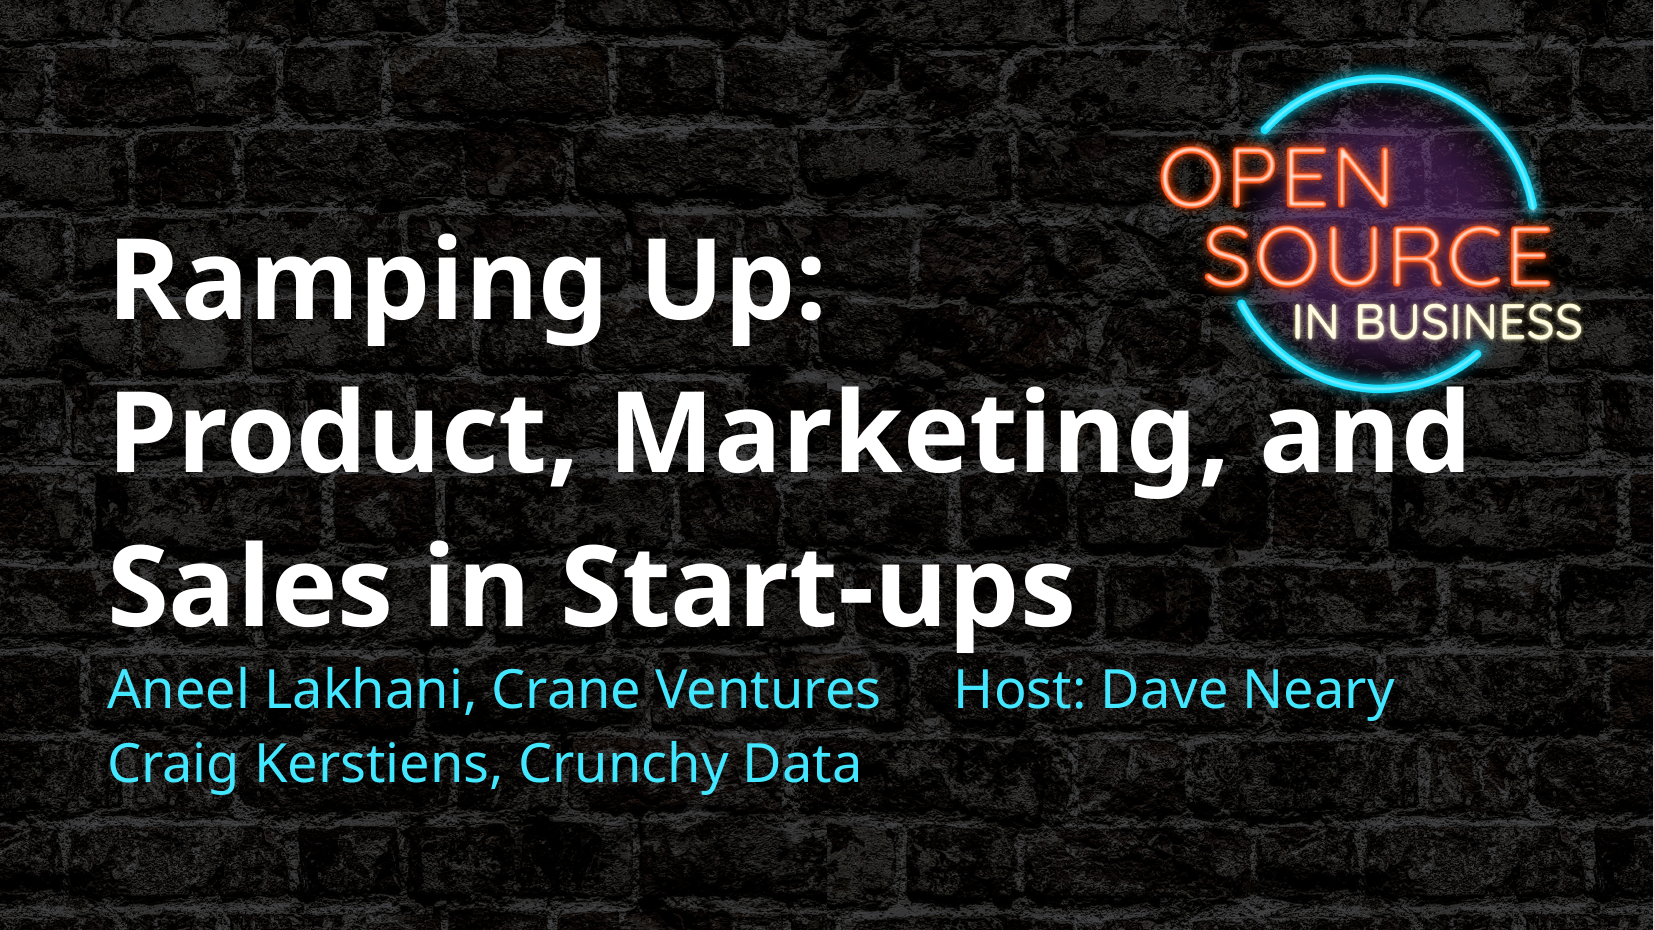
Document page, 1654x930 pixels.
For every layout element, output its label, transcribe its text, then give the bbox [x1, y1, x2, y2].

picture [0, 0, 1654, 930]
title Ramping Up: Product, Marketing, and Sales in Start-ups [107, 154, 1546, 704]
subtitle Aneel Lakhani, Crane Ventures Craig Kerstiens, Crunchy Data [107, 650, 886, 873]
text_box Host: Dave Neary [953, 650, 1607, 810]
